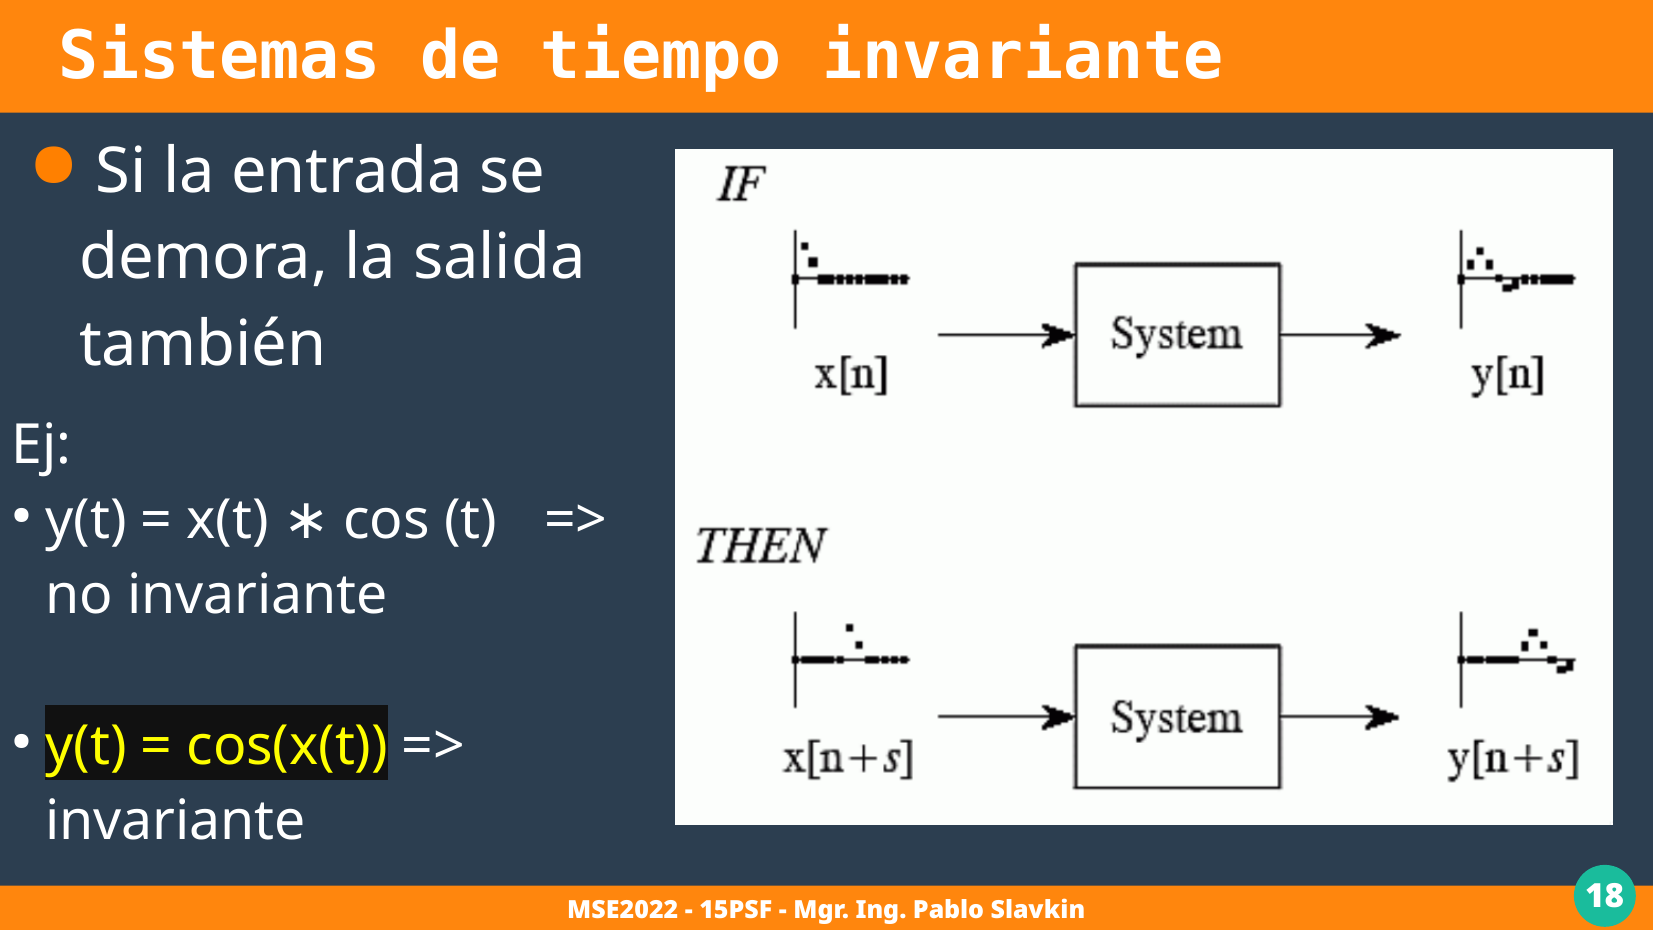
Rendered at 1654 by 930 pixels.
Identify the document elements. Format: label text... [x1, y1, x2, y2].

title Sistemas de tiempo invariante [58, 16, 1594, 76]
list Si la entrada se demora, la salida también Ej: y(t) = x(t) ∗ cos (t) => no invariante y(t) = cos(x(t)) => invariante [11, 125, 638, 863]
picture [675, 149, 1613, 826]
